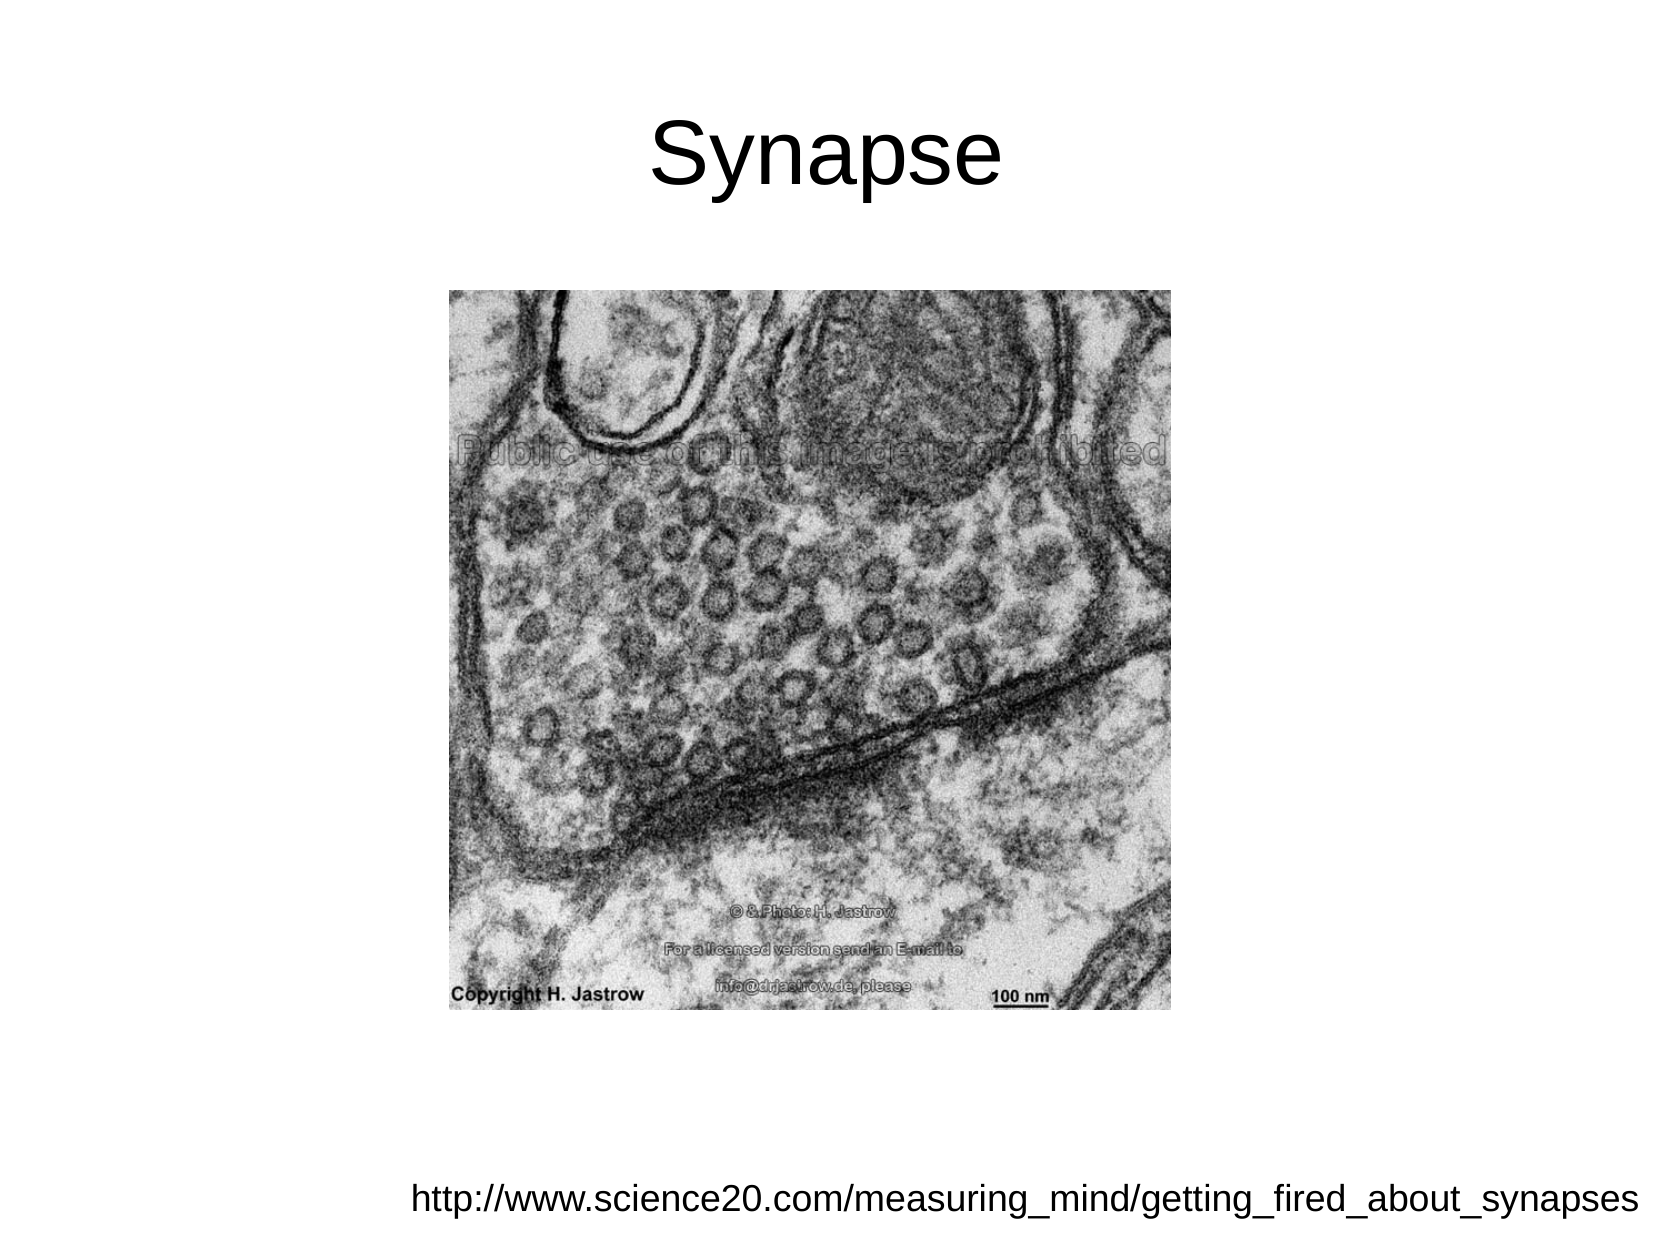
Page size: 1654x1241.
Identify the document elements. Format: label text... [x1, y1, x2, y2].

title Synapse [82, 49, 1571, 257]
picture [449, 290, 1171, 1010]
text_box http://www.science20.com/measuring_mind/getting_fired_about_synapses [396, 1170, 1654, 1228]
